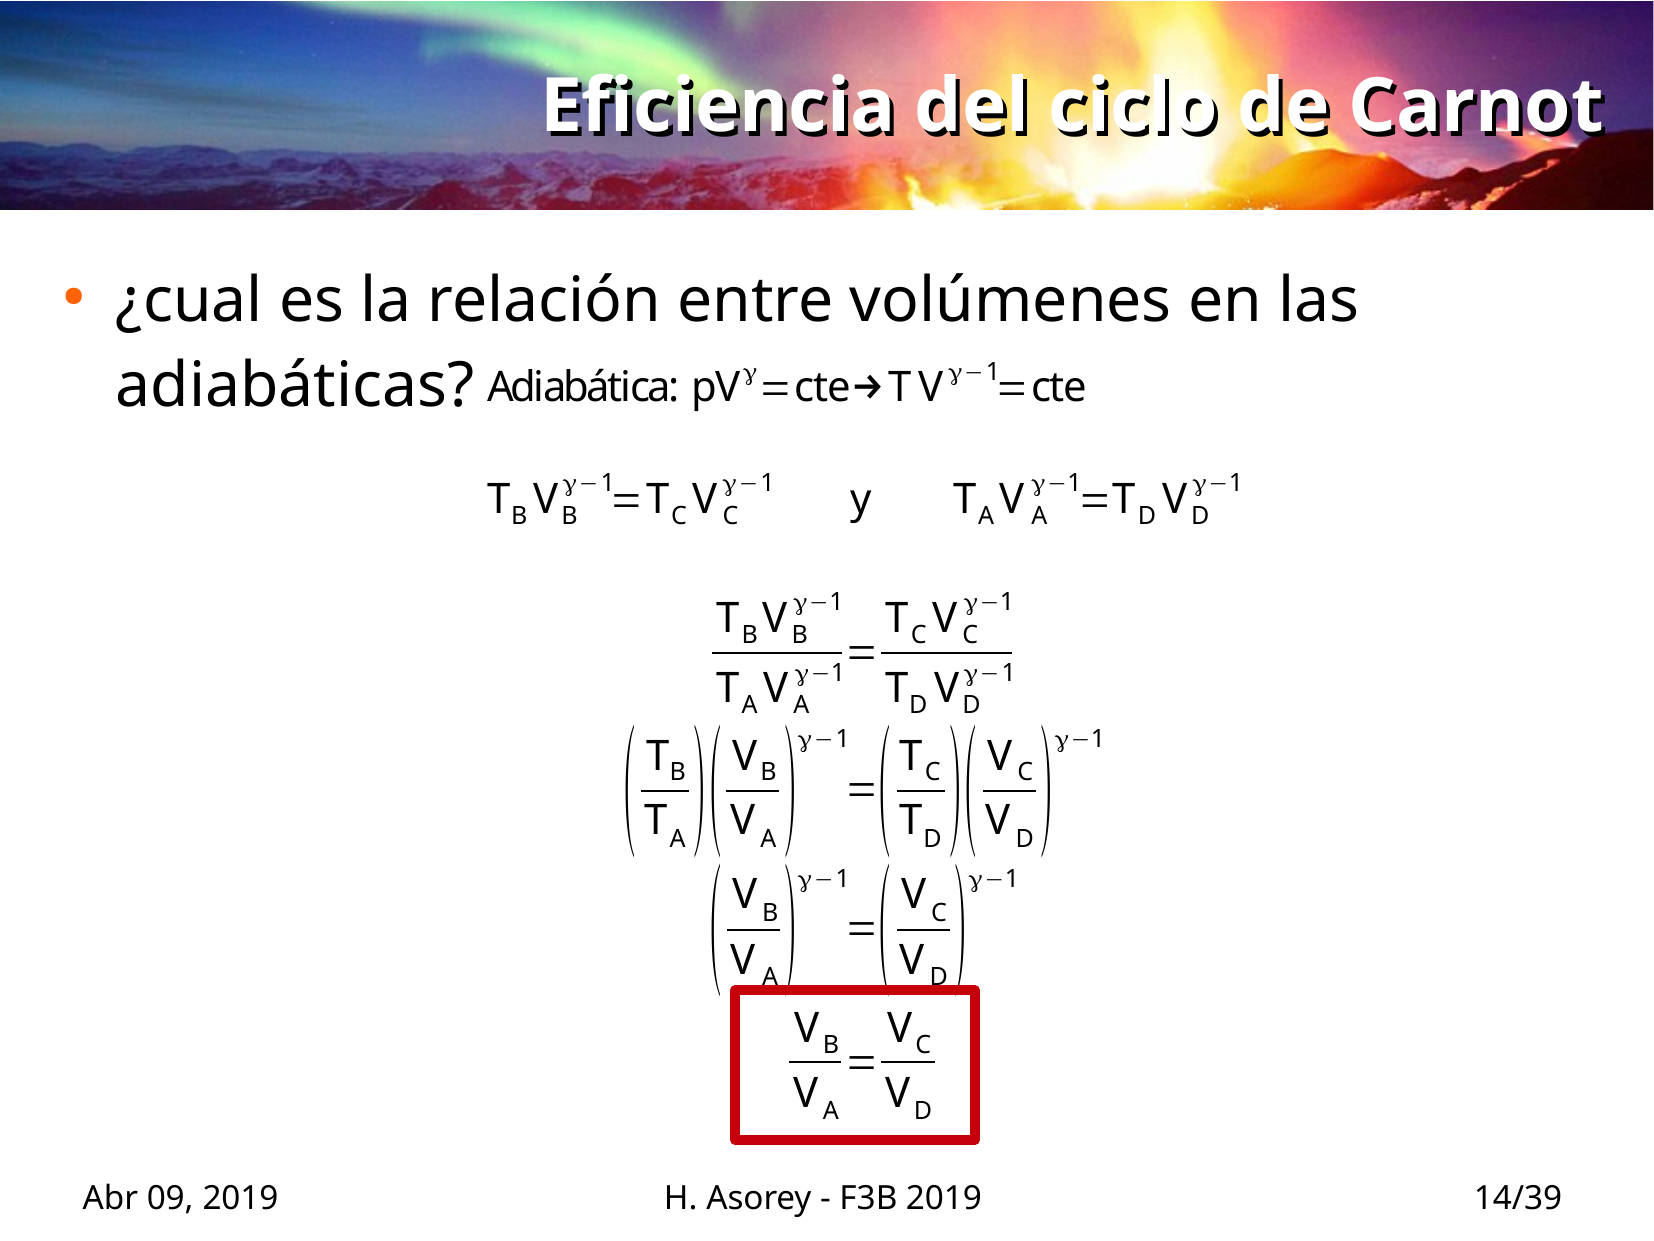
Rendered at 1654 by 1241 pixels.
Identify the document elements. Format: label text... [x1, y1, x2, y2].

list ¿cual es la relación entre volúmenes en las adiabáticas? [45, 255, 1606, 1156]
picture [0, 1, 1654, 210]
chart [480, 355, 1245, 1126]
chart [740, 995, 970, 1126]
title Eficiencia del ciclo de Carnot [45, 15, 1606, 191]
